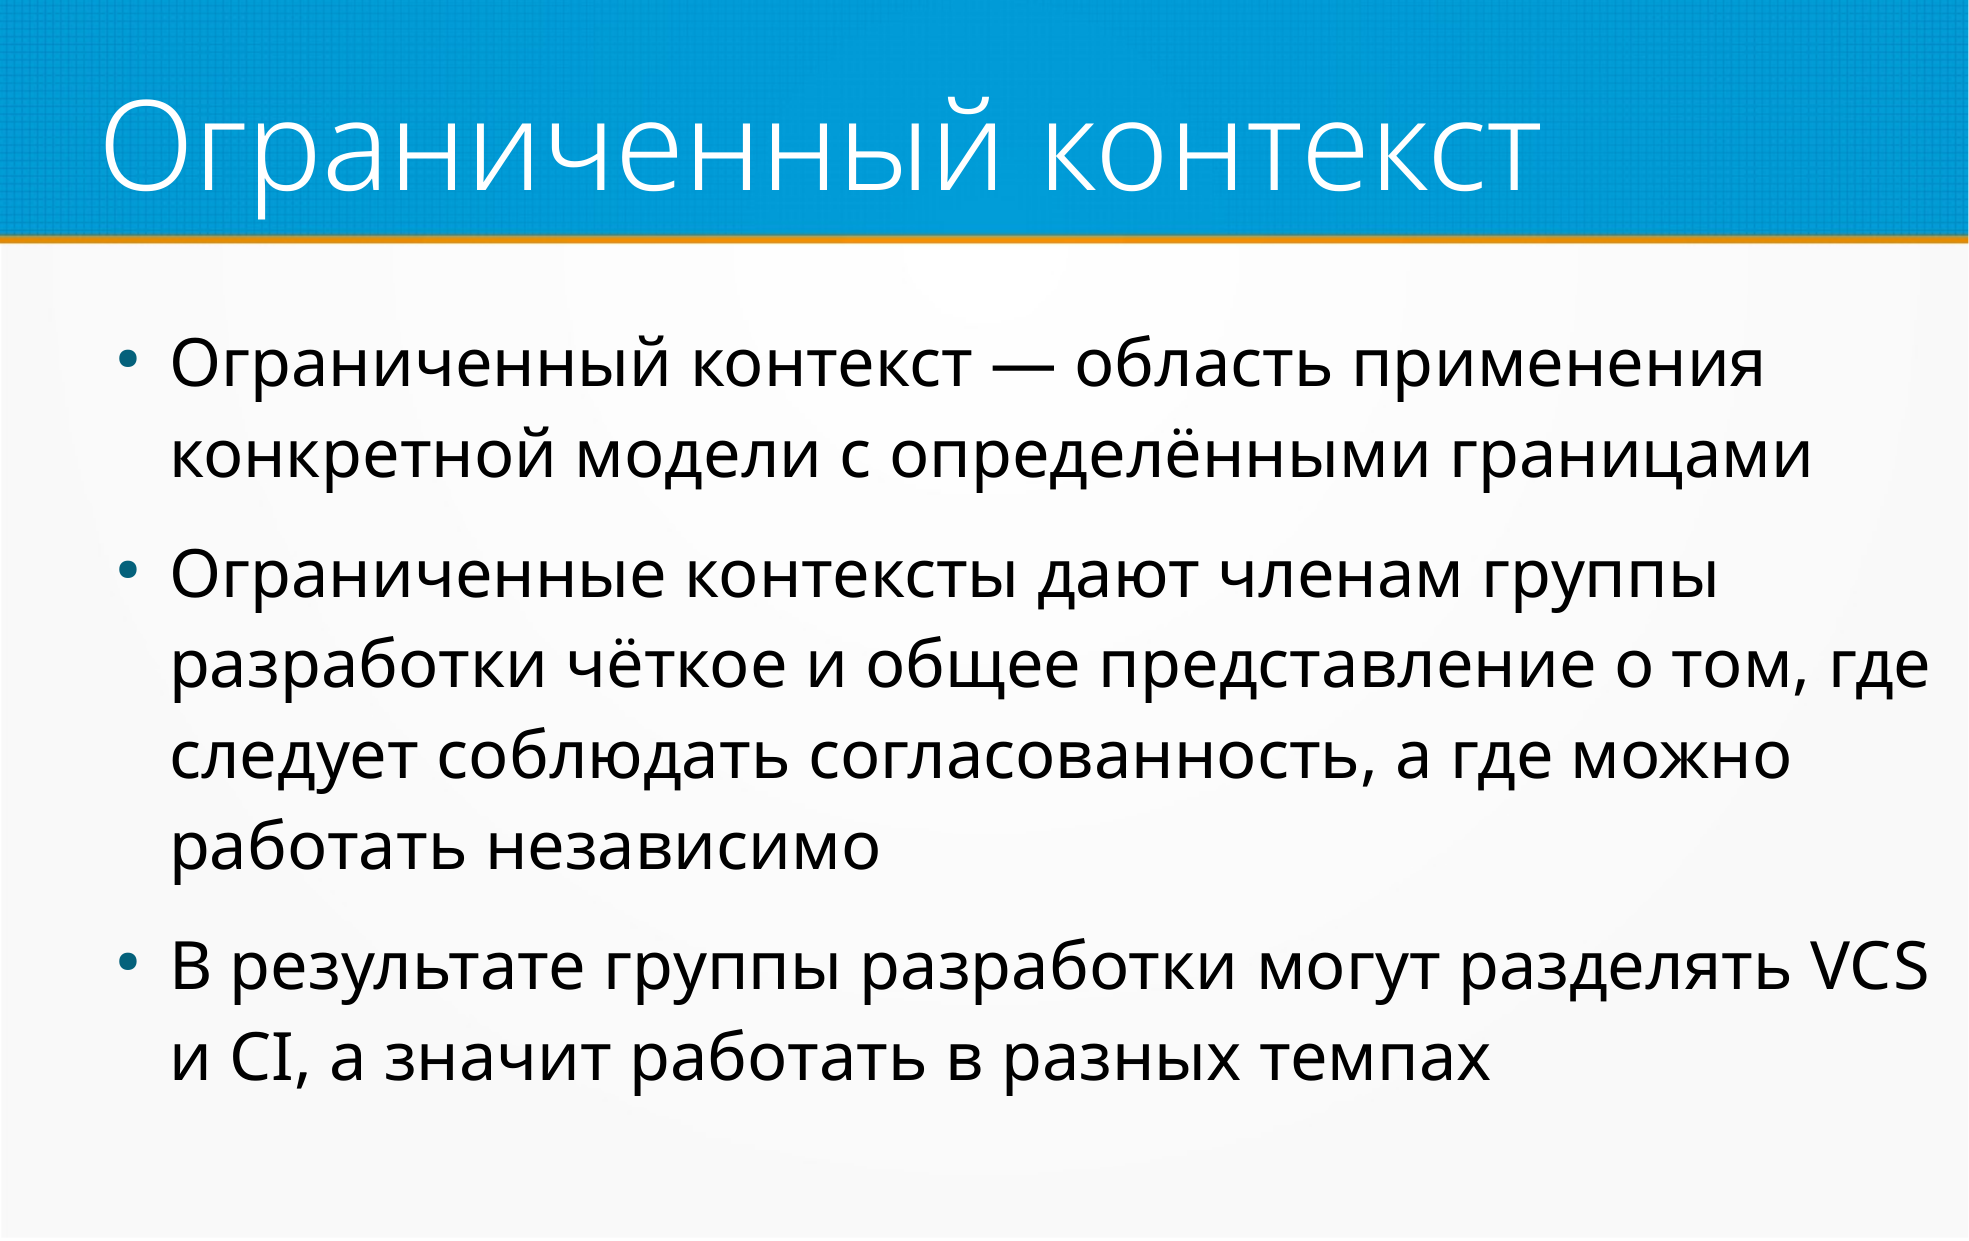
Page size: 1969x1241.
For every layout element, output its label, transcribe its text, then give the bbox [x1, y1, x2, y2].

list Ограниченный контекст — область применения конкретной модели с определёнными границами Ограниченные контексты дают членам группы разработки чёткое и общее представление о том, где следует соблюдать согласованность, а где можно работать независимо В результате группы разработки могут разделять VCS и CI, а значит работать в разных темпах [98, 315, 1969, 1229]
title Ограниченный контекст [98, 19, 1870, 227]
picture [0, 233, 1969, 1241]
